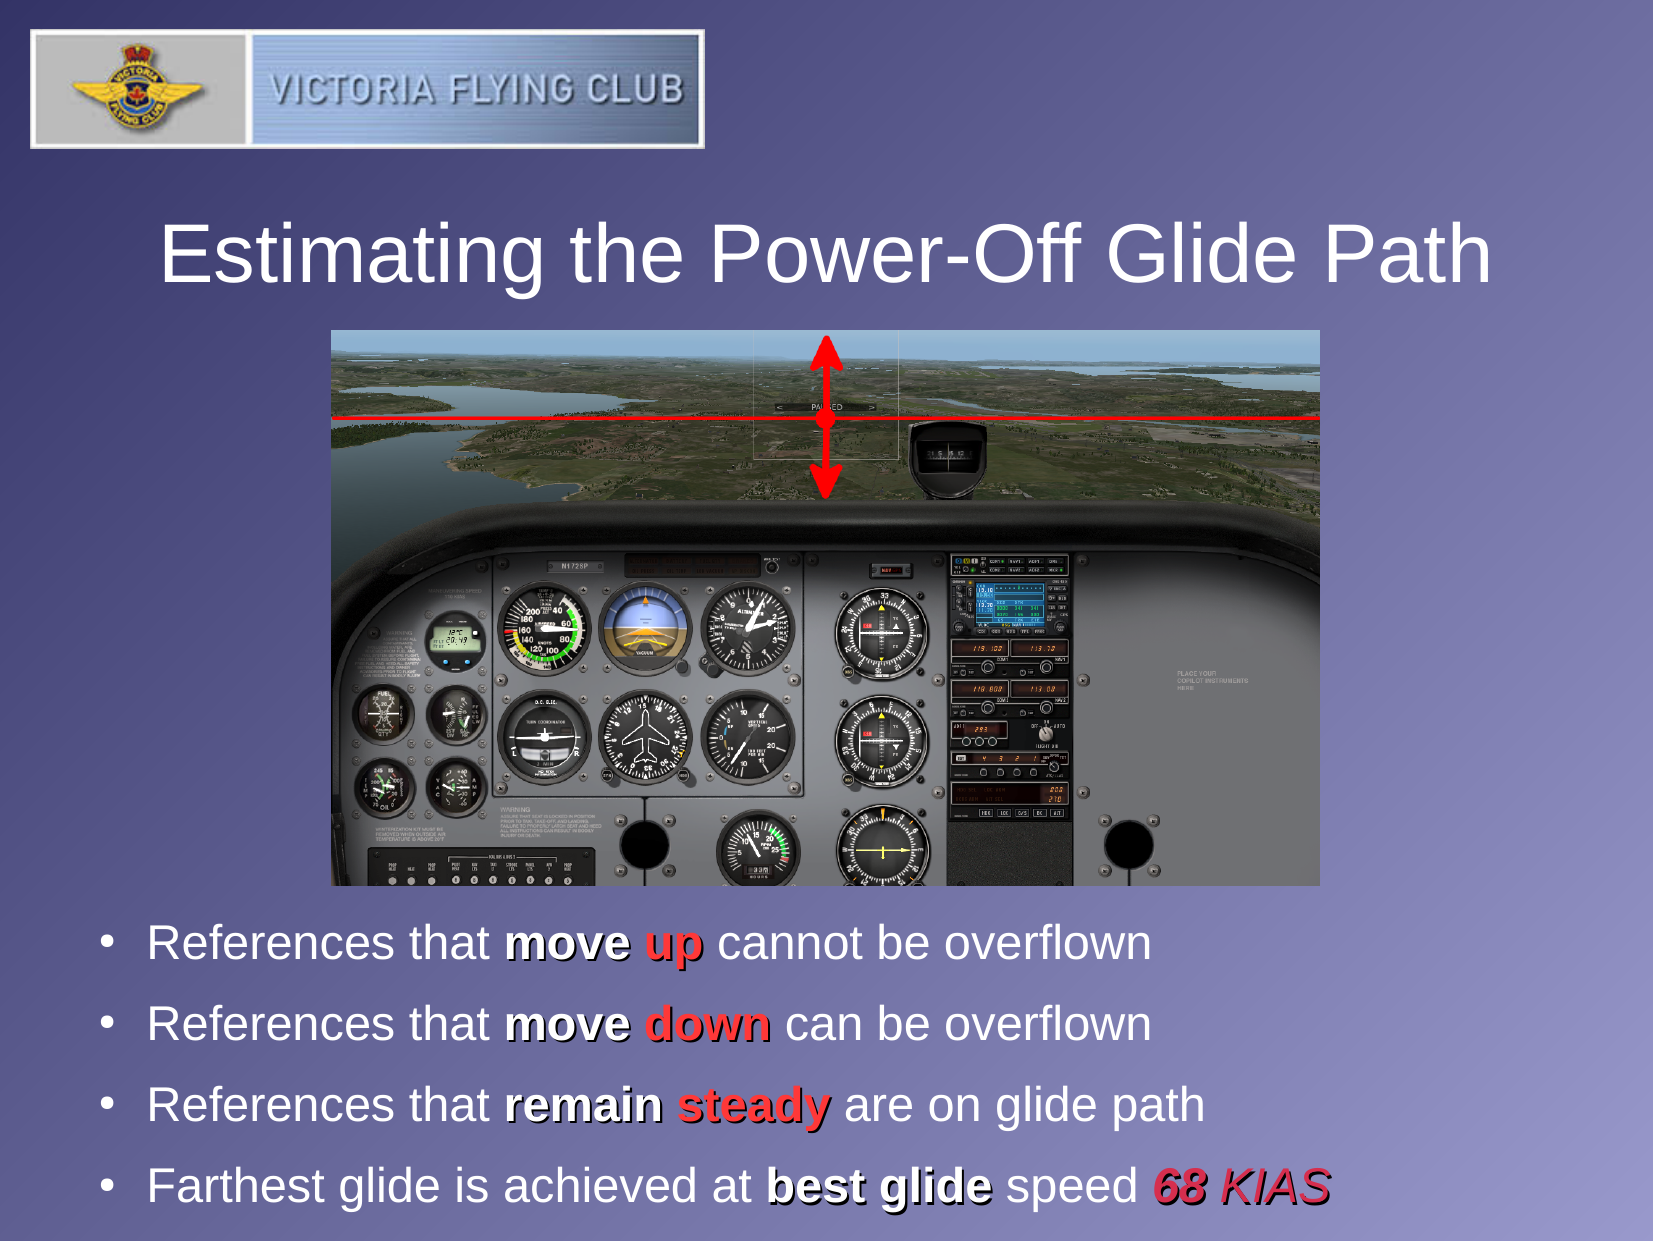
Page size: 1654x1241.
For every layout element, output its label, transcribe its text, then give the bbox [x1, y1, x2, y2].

picture [30, 29, 705, 149]
picture [331, 330, 1320, 886]
list References that move up cannot be overflown References that move down can be overflown References that remain steady are on glide path Farthest glide is achieved at best glide speed 68 KIAS [82, 915, 1571, 1216]
title Estimating the Power-Off Glide Path [82, 150, 1571, 358]
